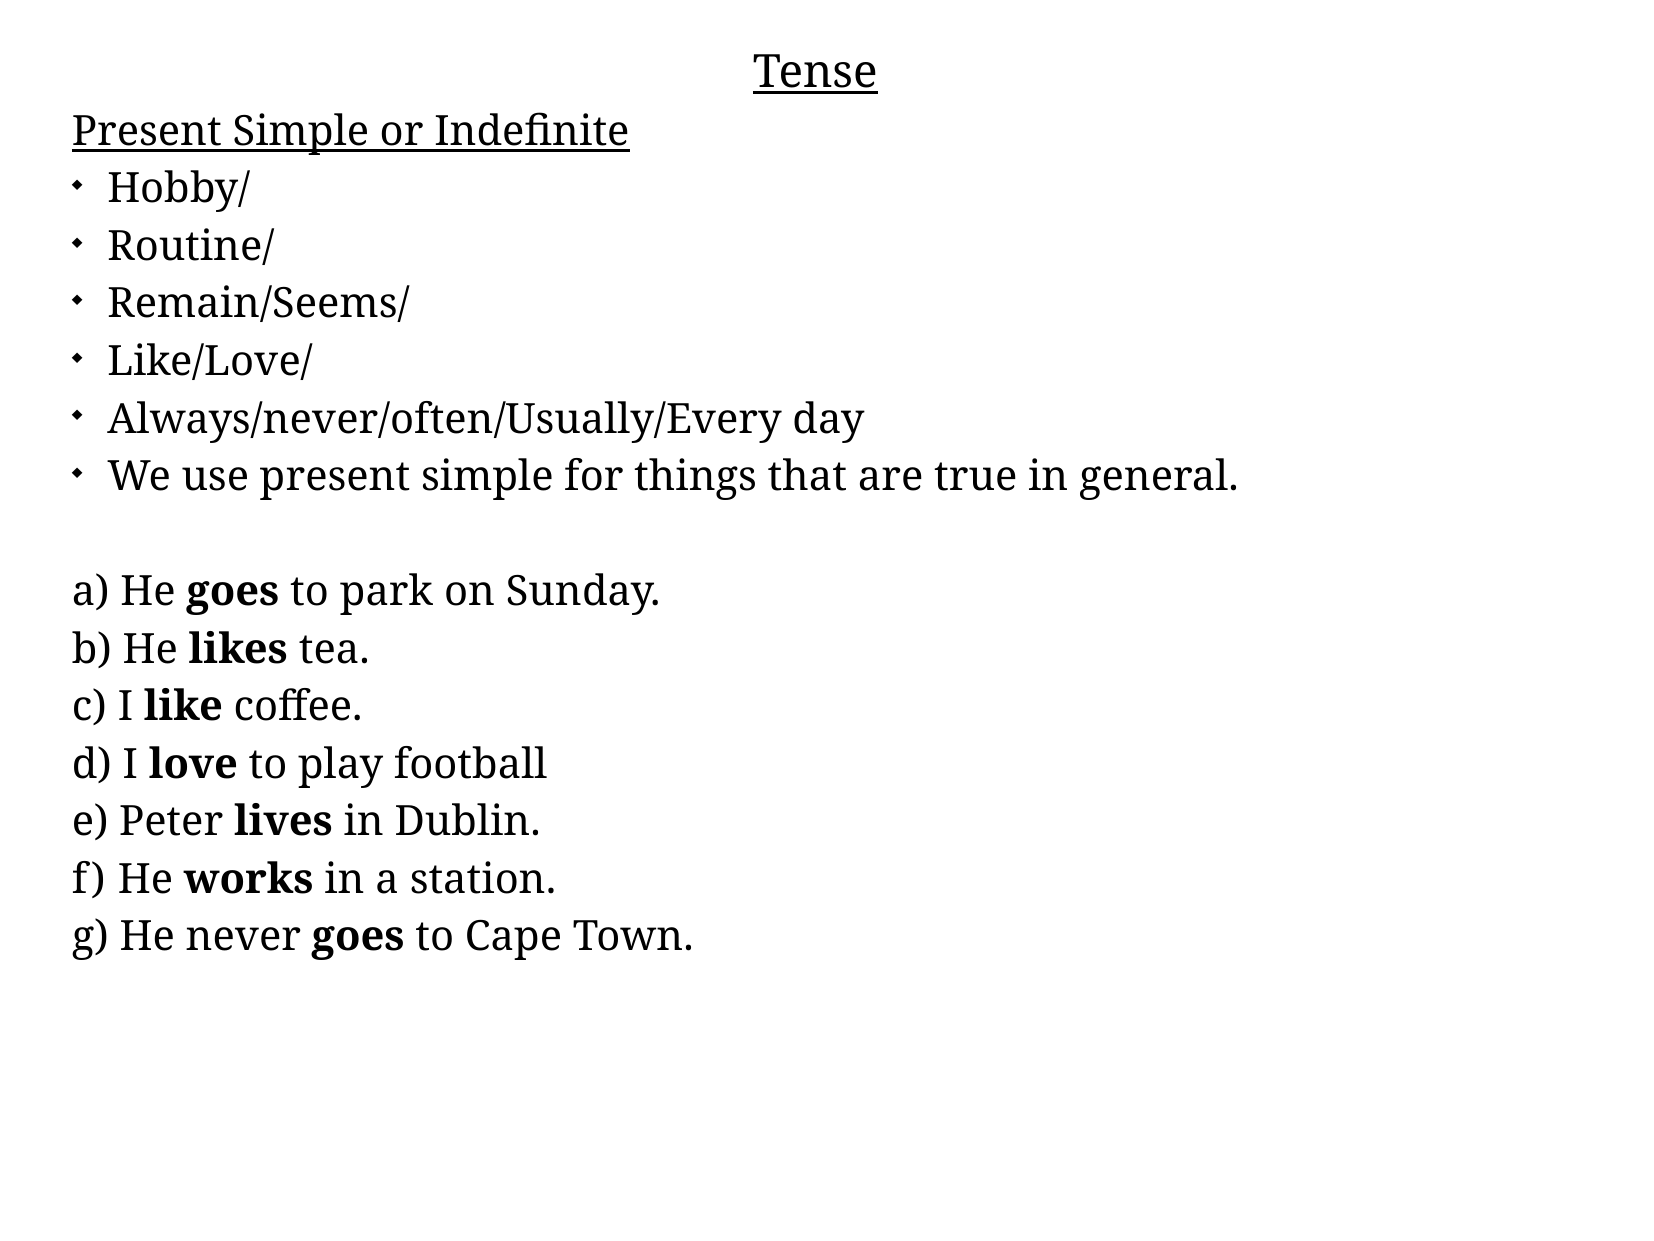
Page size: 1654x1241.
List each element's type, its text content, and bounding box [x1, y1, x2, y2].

text_box Tense Present Simple or Indefinite Hobby/ Routine/ Remain/Seems/ Like/Love/ Always/never/often/Usually/Every day We use present simple for things that are true in general. He goes to park on Sunday. He likes tea. I like coffee. I love to play football Peter lives in Dublin. He works in a station. He never goes to Cape Town. [71, 31, 1560, 1140]
